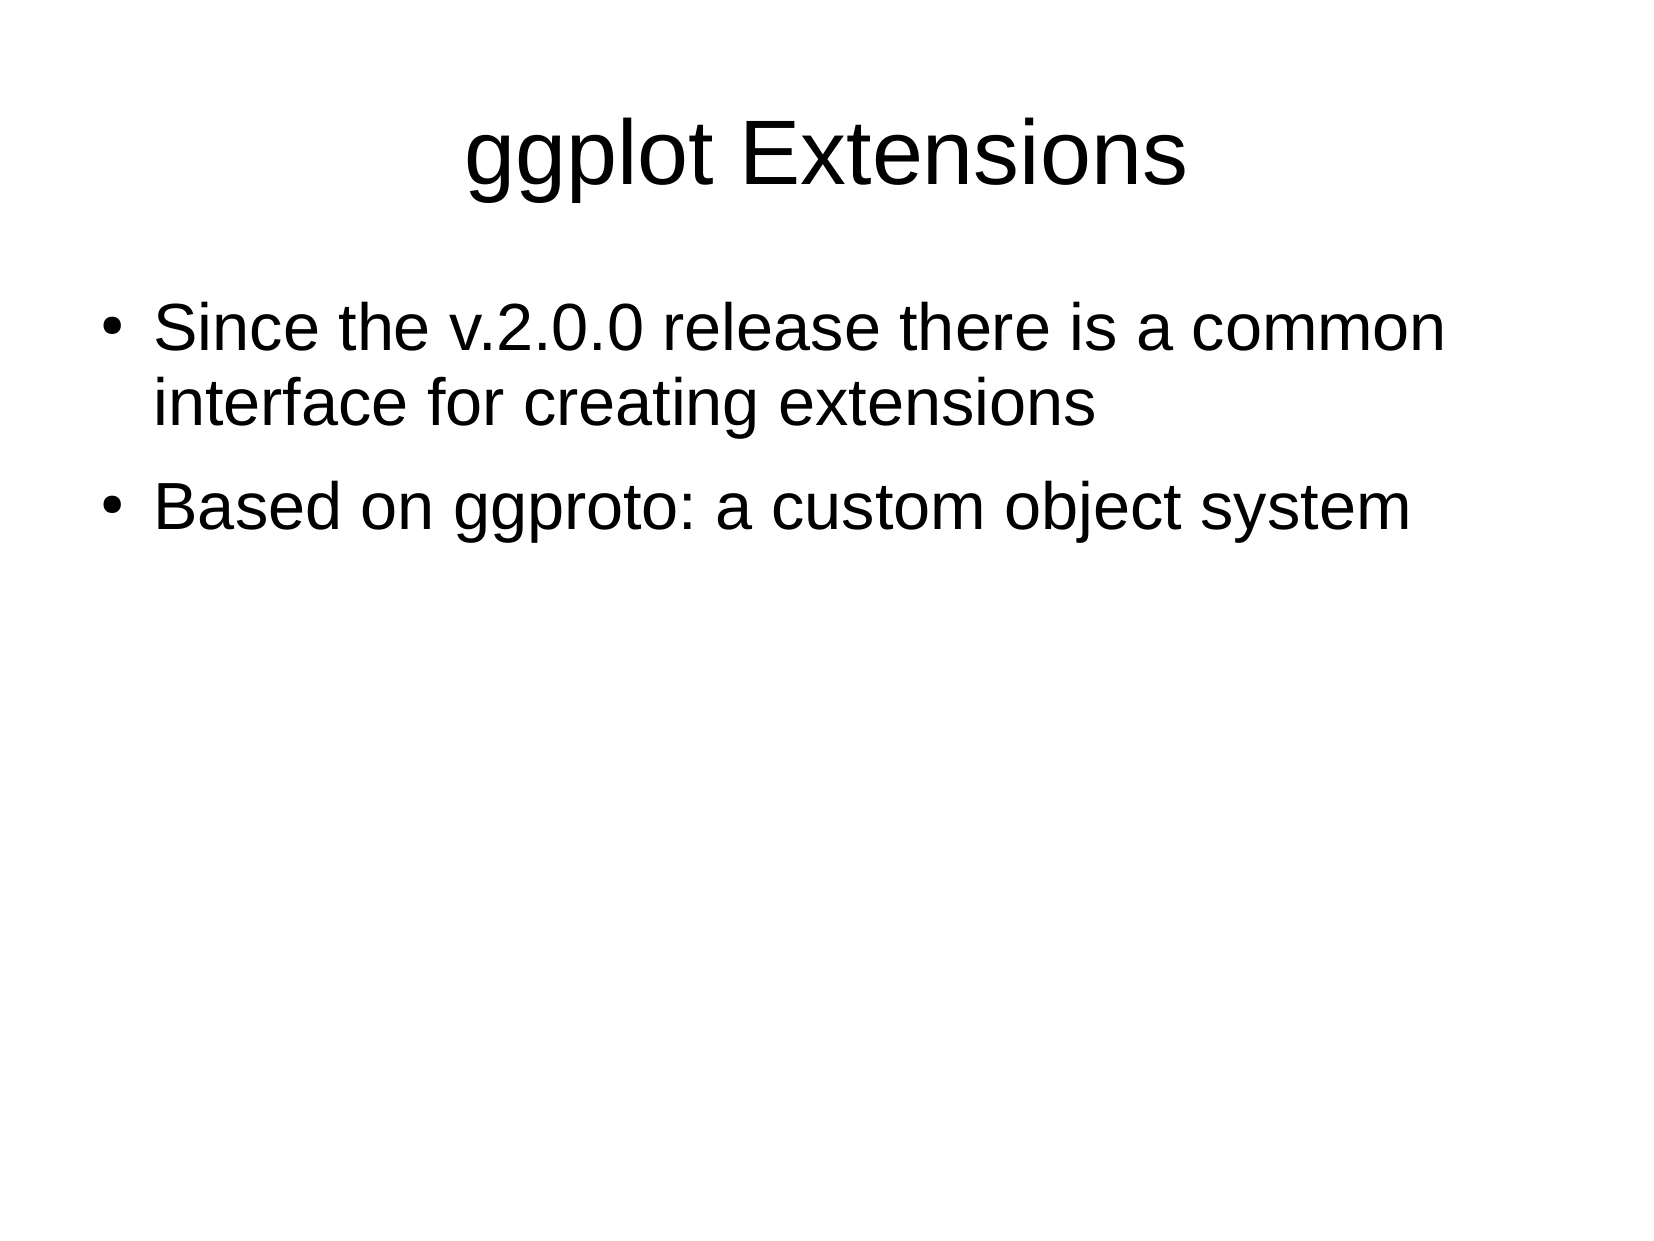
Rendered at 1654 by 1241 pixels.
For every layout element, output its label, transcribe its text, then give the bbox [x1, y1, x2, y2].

title ggplot Extensions [82, 49, 1571, 257]
list Since the v.2.0.0 release there is a common interface for creating extensions Based on ggproto: a custom object system [82, 290, 1571, 1010]
